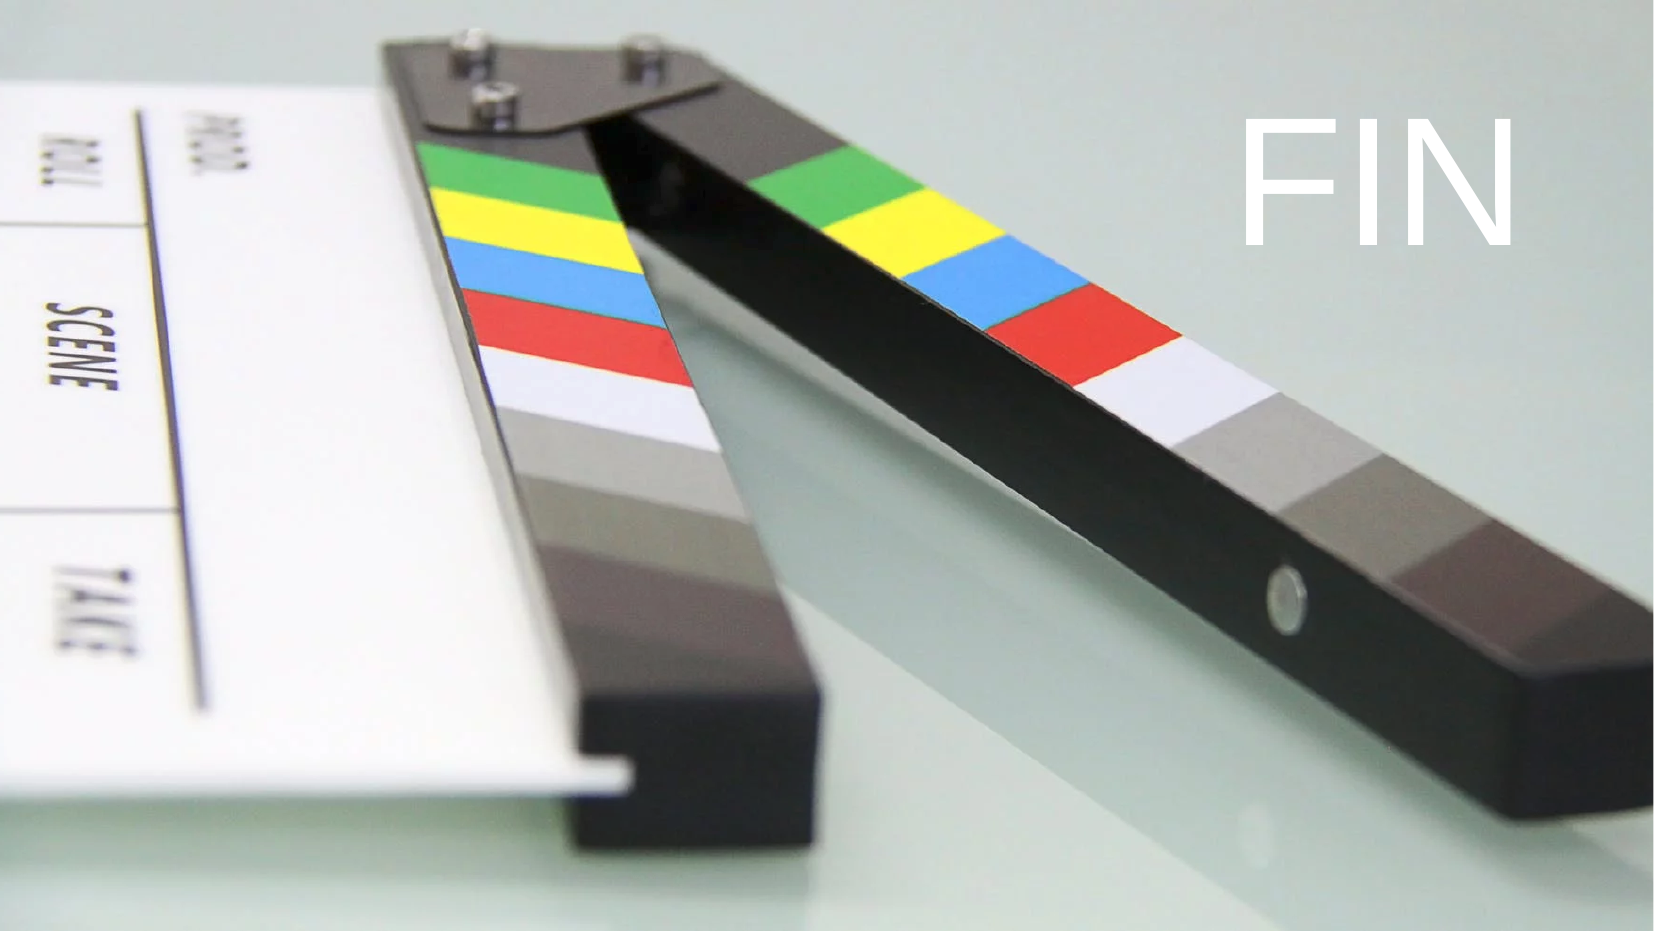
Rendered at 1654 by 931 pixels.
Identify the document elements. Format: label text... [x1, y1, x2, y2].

text_box FIN [1216, 71, 1654, 497]
picture [0, 0, 1654, 931]
